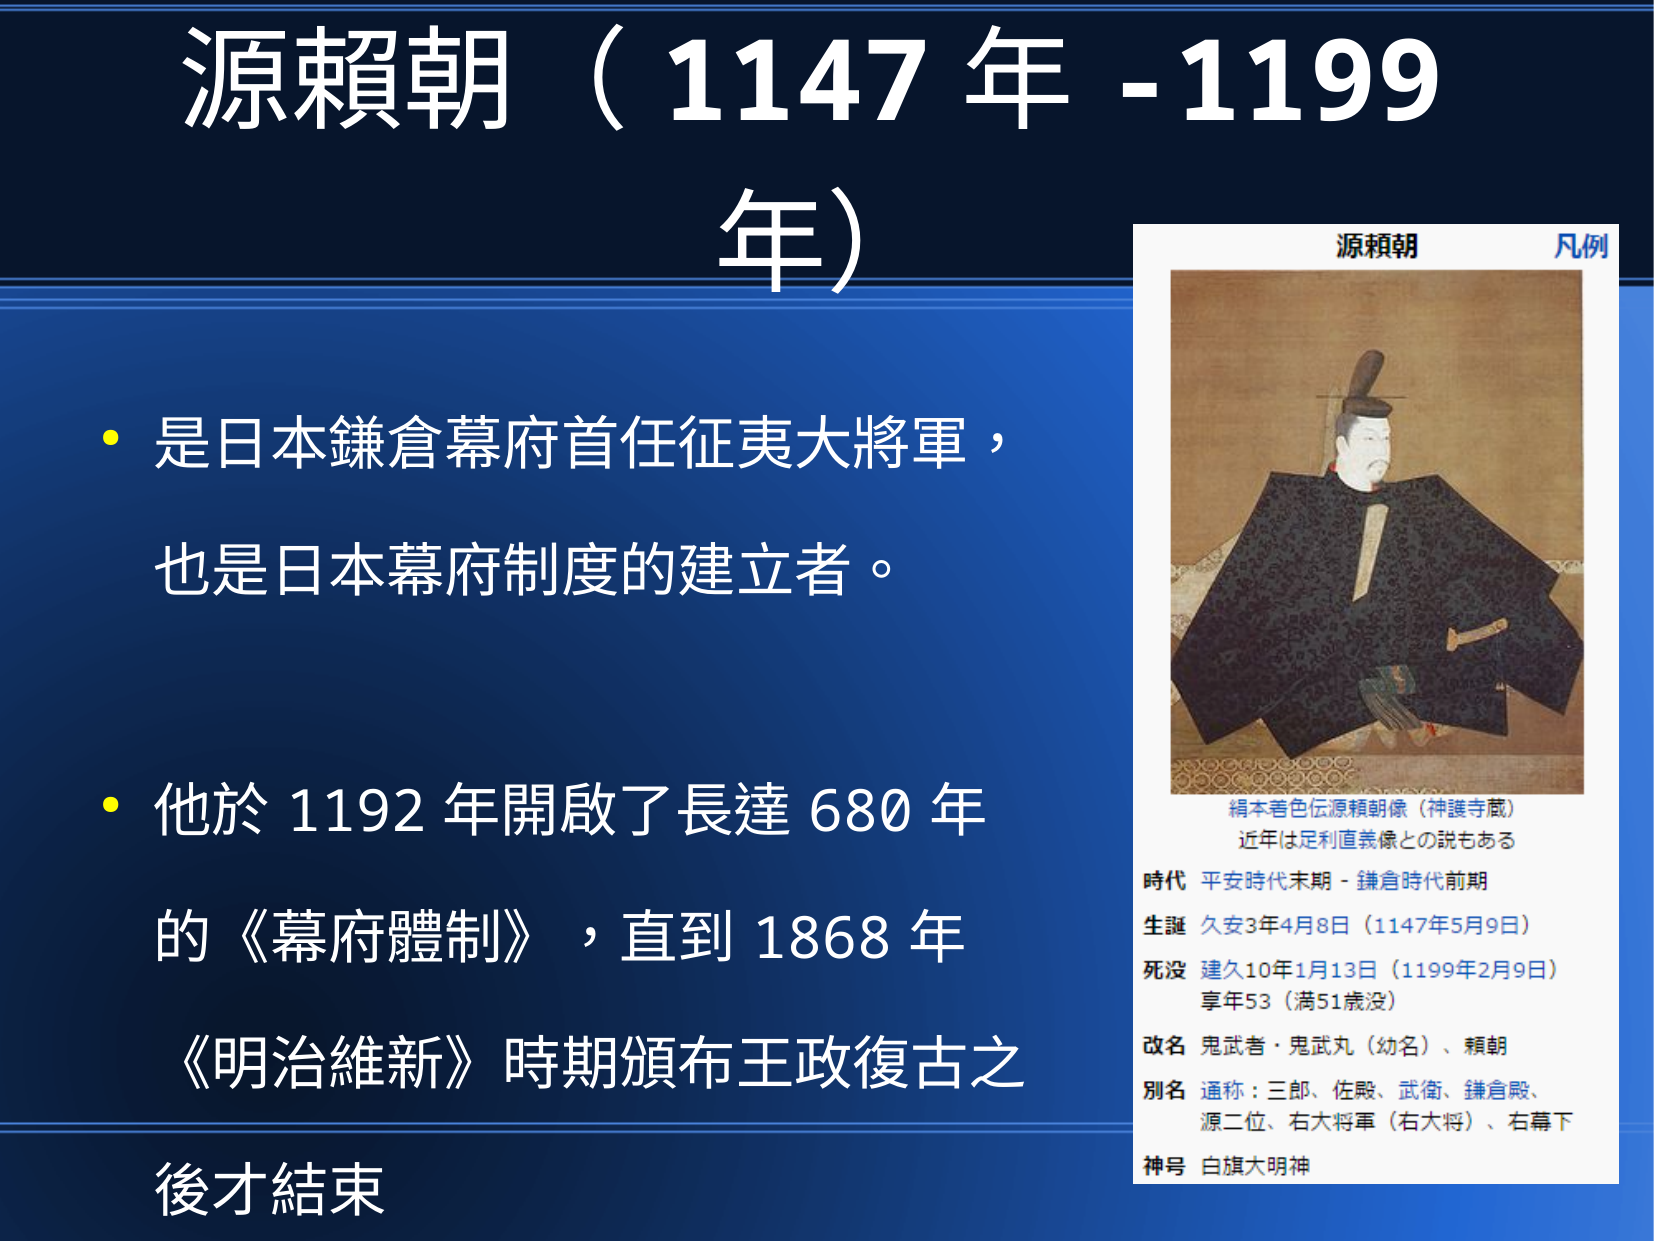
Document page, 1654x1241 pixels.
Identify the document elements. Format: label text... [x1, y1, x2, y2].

picture [0, 0, 1654, 1241]
title 源賴朝（1147年-1199年） [82, 49, 1571, 257]
list 是日本鎌倉幕府首任征夷大將軍，也是日本幕府制度的建立者。 他於1192年開啟了長達680年的《幕府體制》，直到1868年《明治維新》時期頒布王政復古之後才結束 [82, 355, 1040, 1241]
